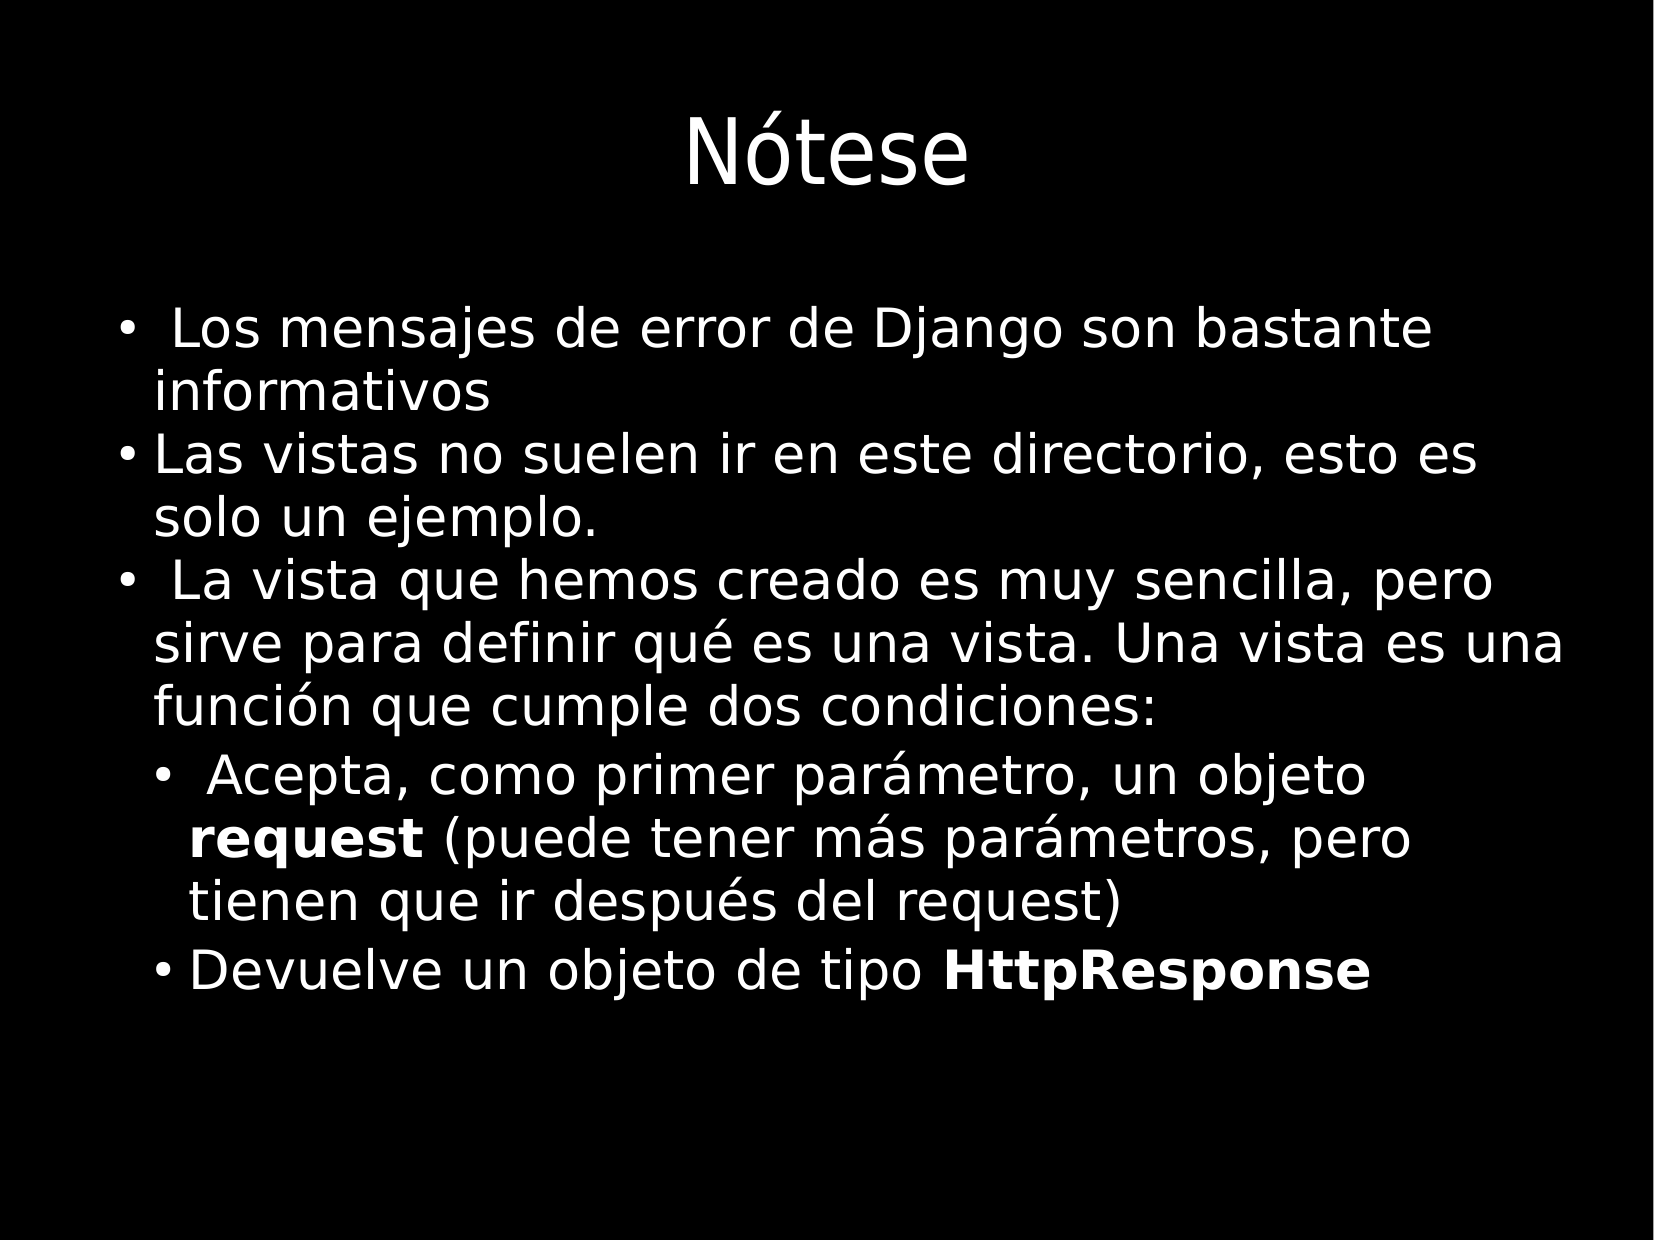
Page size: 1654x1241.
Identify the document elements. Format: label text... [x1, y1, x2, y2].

subtitle Los mensajes de error de Django son bastante informativos Las vistas no suelen ir en este directorio, esto es solo un ejemplo. La vista que hemos creado es muy sencilla, pero sirve para definir qué es una vista. Una vista es una función que cumple dos condiciones: Acepta, como primer parámetro, un objeto request (puede tener más parámetros, pero tienen que ir después del request) Devuelve un objeto de tipo HttpResponse [82, 290, 1571, 1010]
title Nótese [82, 49, 1571, 257]
